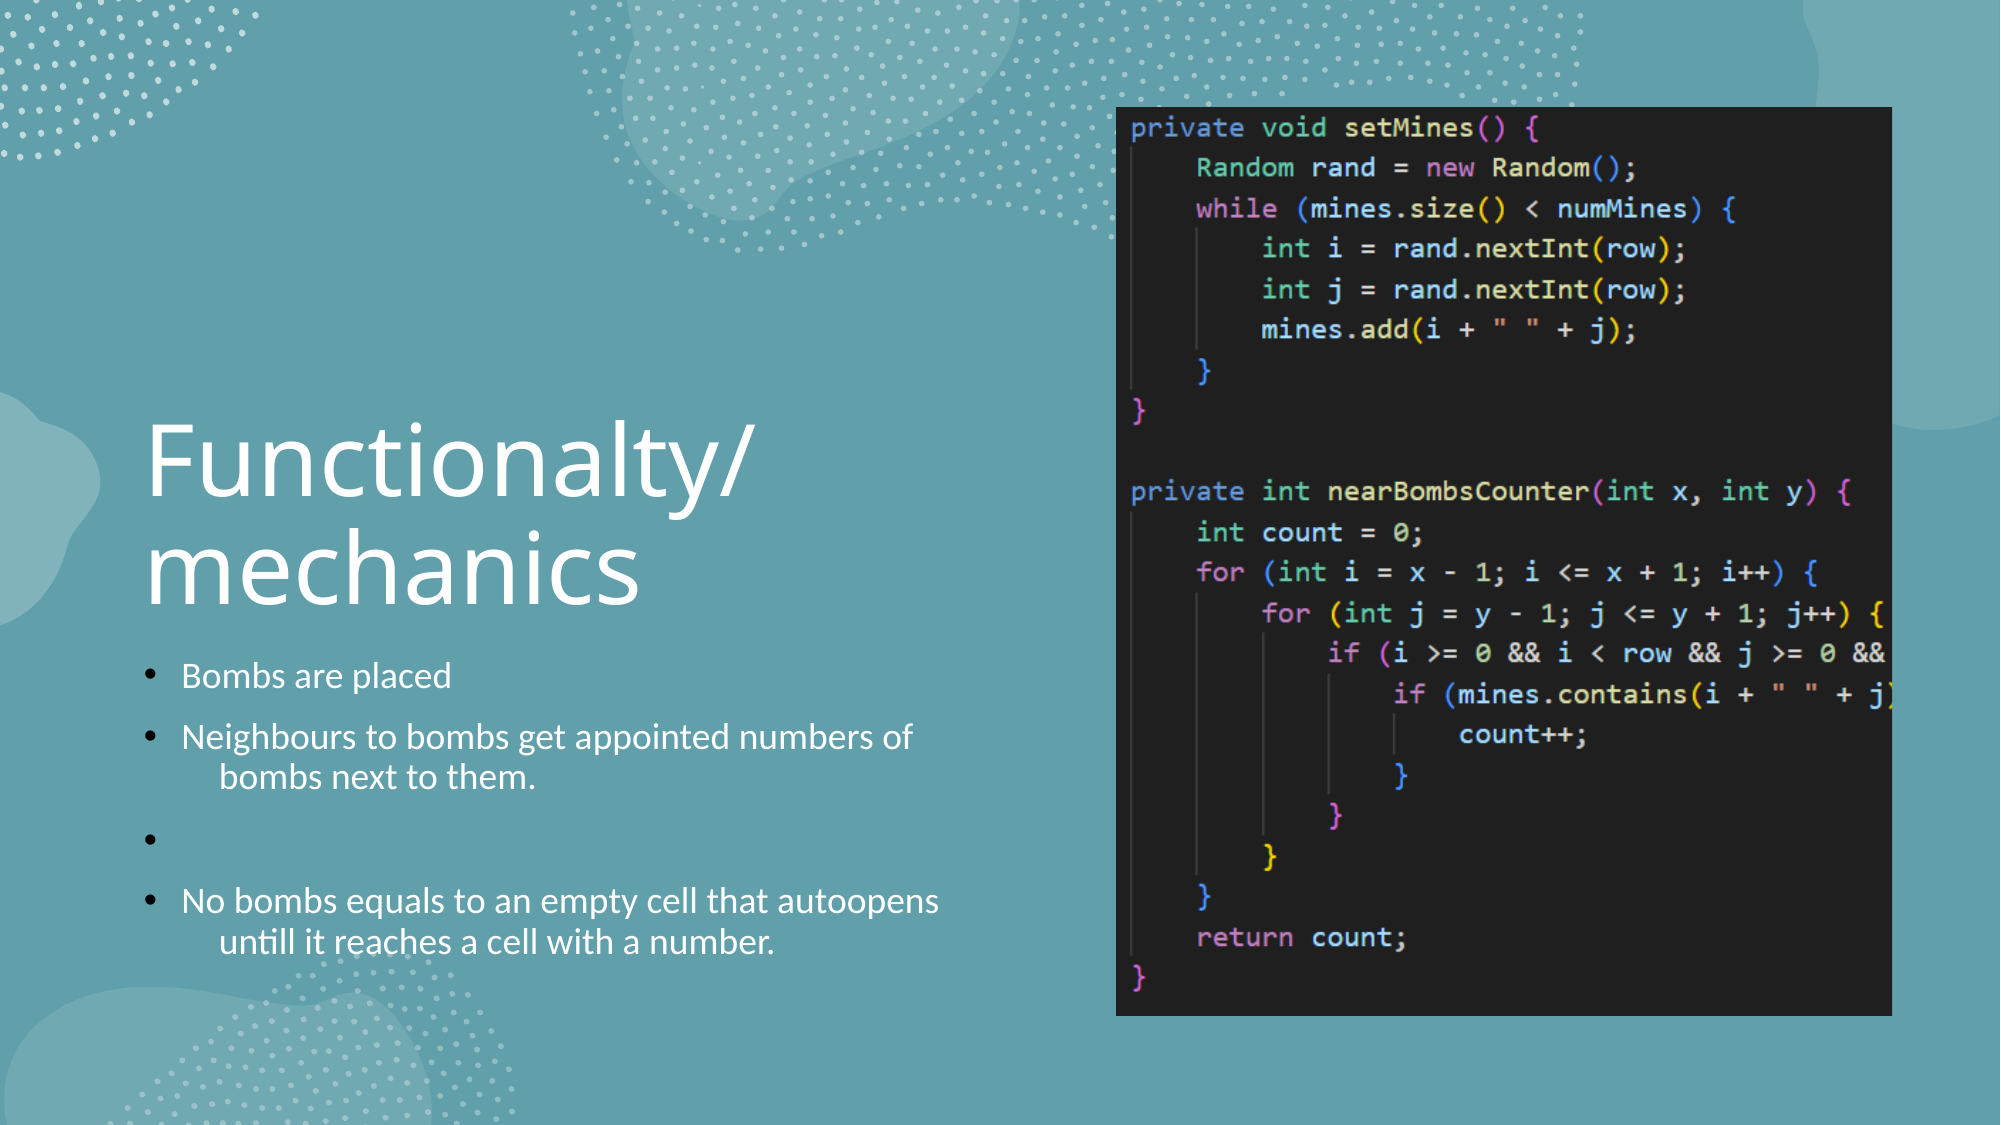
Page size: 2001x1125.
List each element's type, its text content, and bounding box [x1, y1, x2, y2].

picture [1116, 107, 1893, 1017]
title Functionalty/ mechanics [128, 138, 962, 634]
list Bombs are placed Neighbours to bombs get appointed numbers of bombs next to them. No bombs equals to an empty cell that autoopens untill it reaches a cell with a number. [128, 648, 962, 1014]
text_box [0, 0, 2000, 1125]
